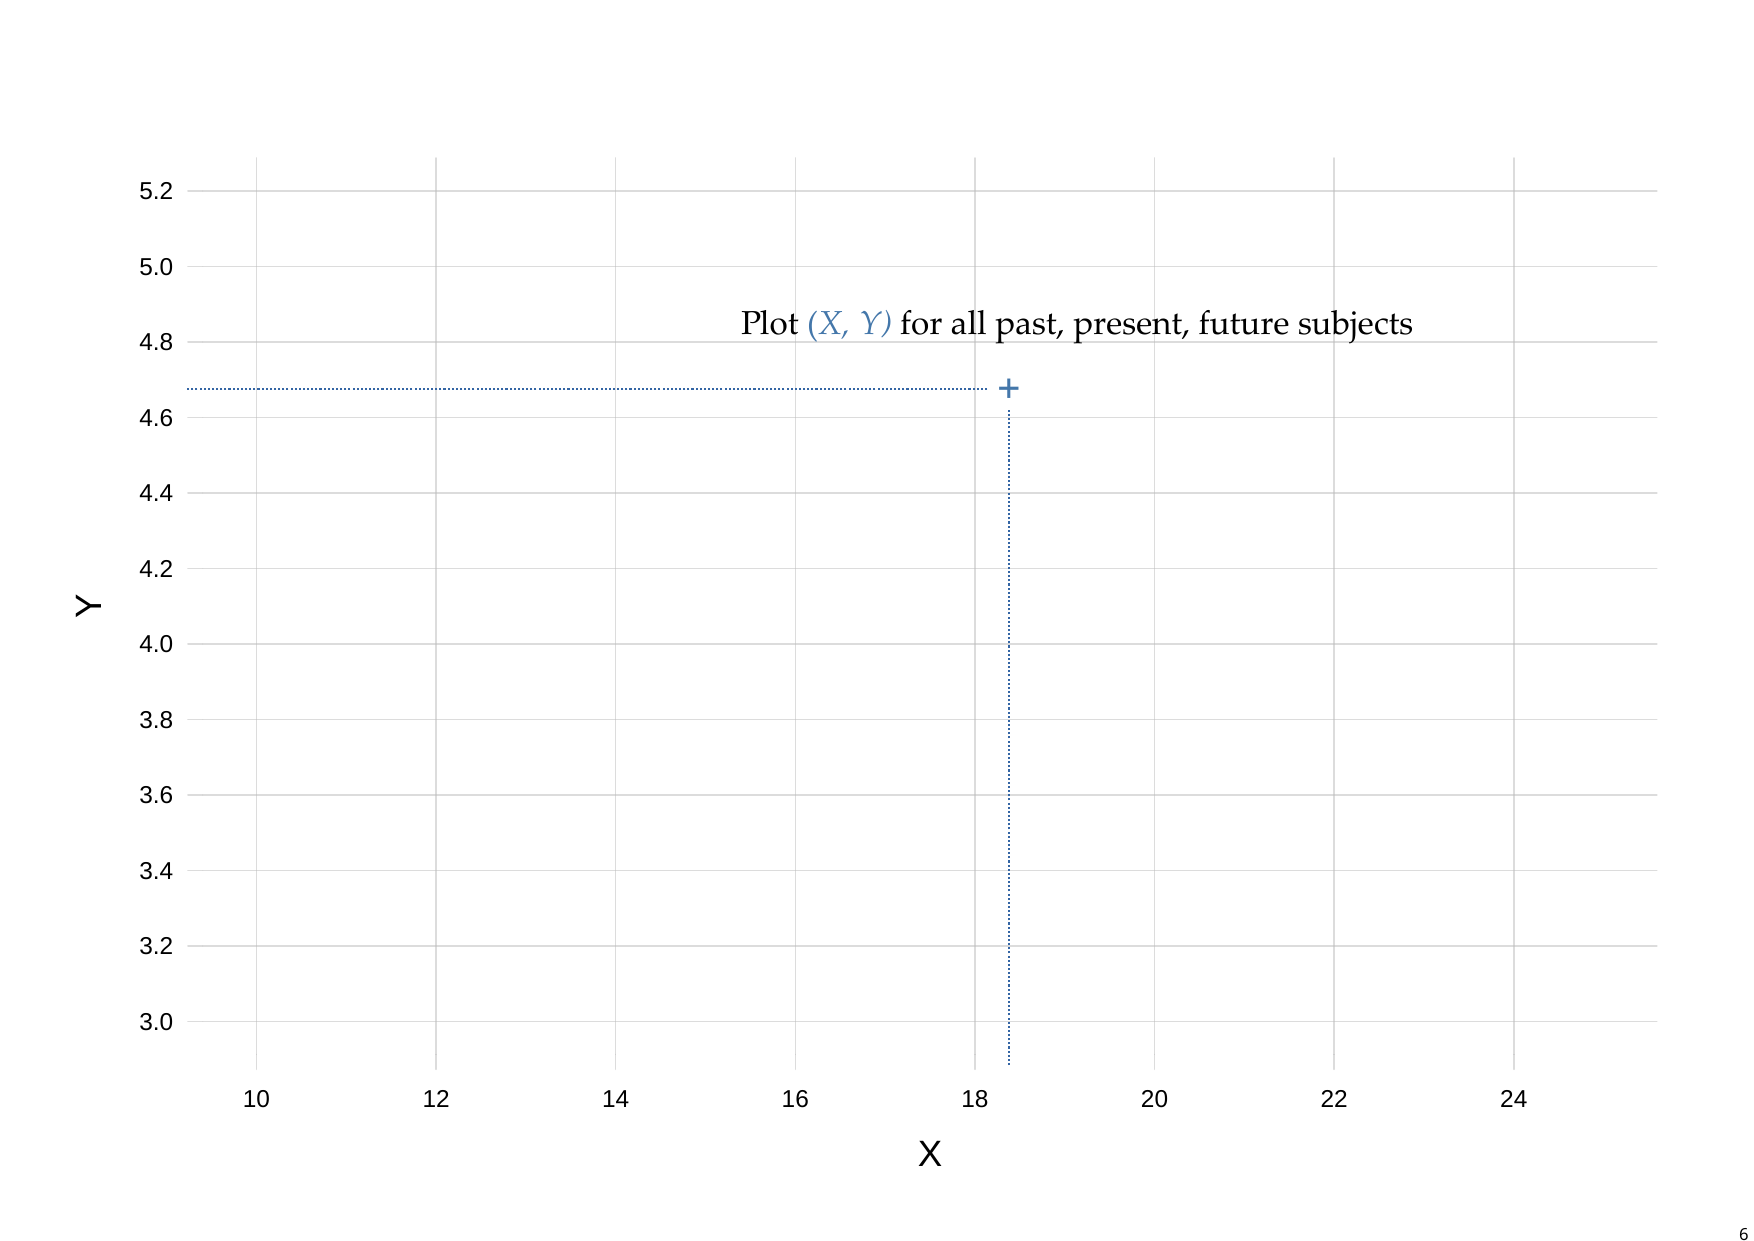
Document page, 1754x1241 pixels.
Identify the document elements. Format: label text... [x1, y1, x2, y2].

text_box + [982, 358, 1036, 417]
picture [38, 4, 1751, 1216]
text_box Plot (X, Y) for all past, present, future subjects [726, 303, 1430, 356]
